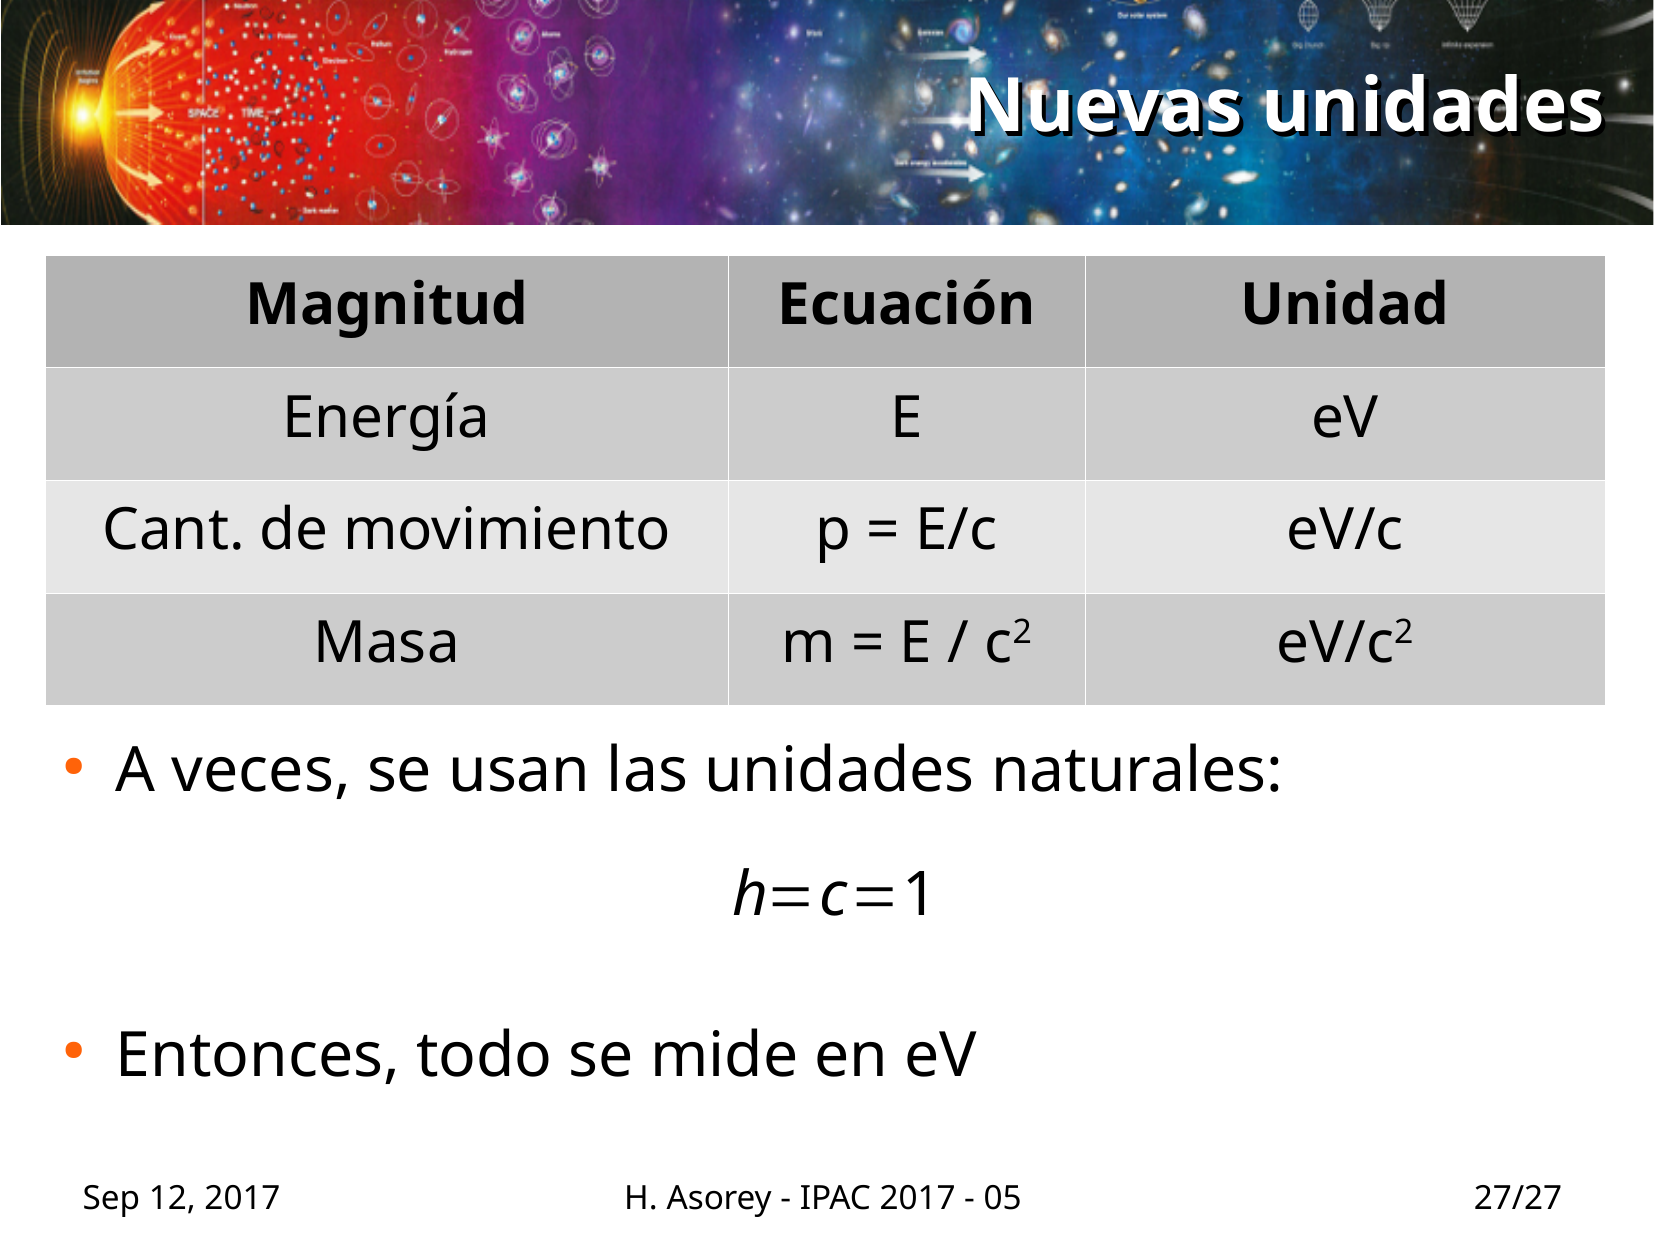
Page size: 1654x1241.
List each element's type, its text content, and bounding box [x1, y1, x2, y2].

table_cell eV/c [1086, 481, 1605, 593]
table_cell E [729, 368, 1085, 480]
table_header Ecuación [729, 256, 1085, 367]
table_header Magnitud [46, 256, 728, 367]
table_cell Energía [46, 368, 728, 480]
title Nuevas unidades [45, 15, 1606, 191]
picture [1, 0, 1654, 225]
table_header Unidad [1086, 256, 1605, 367]
list A veces, se usan las unidades naturales: Entonces, todo se mide en eV [45, 725, 1606, 1155]
table_cell p = E/c [729, 481, 1085, 593]
table_cell eV/c2 [1086, 594, 1605, 705]
table_cell Cant. de movimiento [46, 481, 728, 593]
table_cell m = E / c2 [729, 594, 1085, 705]
table_cell Masa [46, 594, 728, 705]
chart [725, 854, 931, 931]
table_cell eV [1086, 368, 1605, 480]
